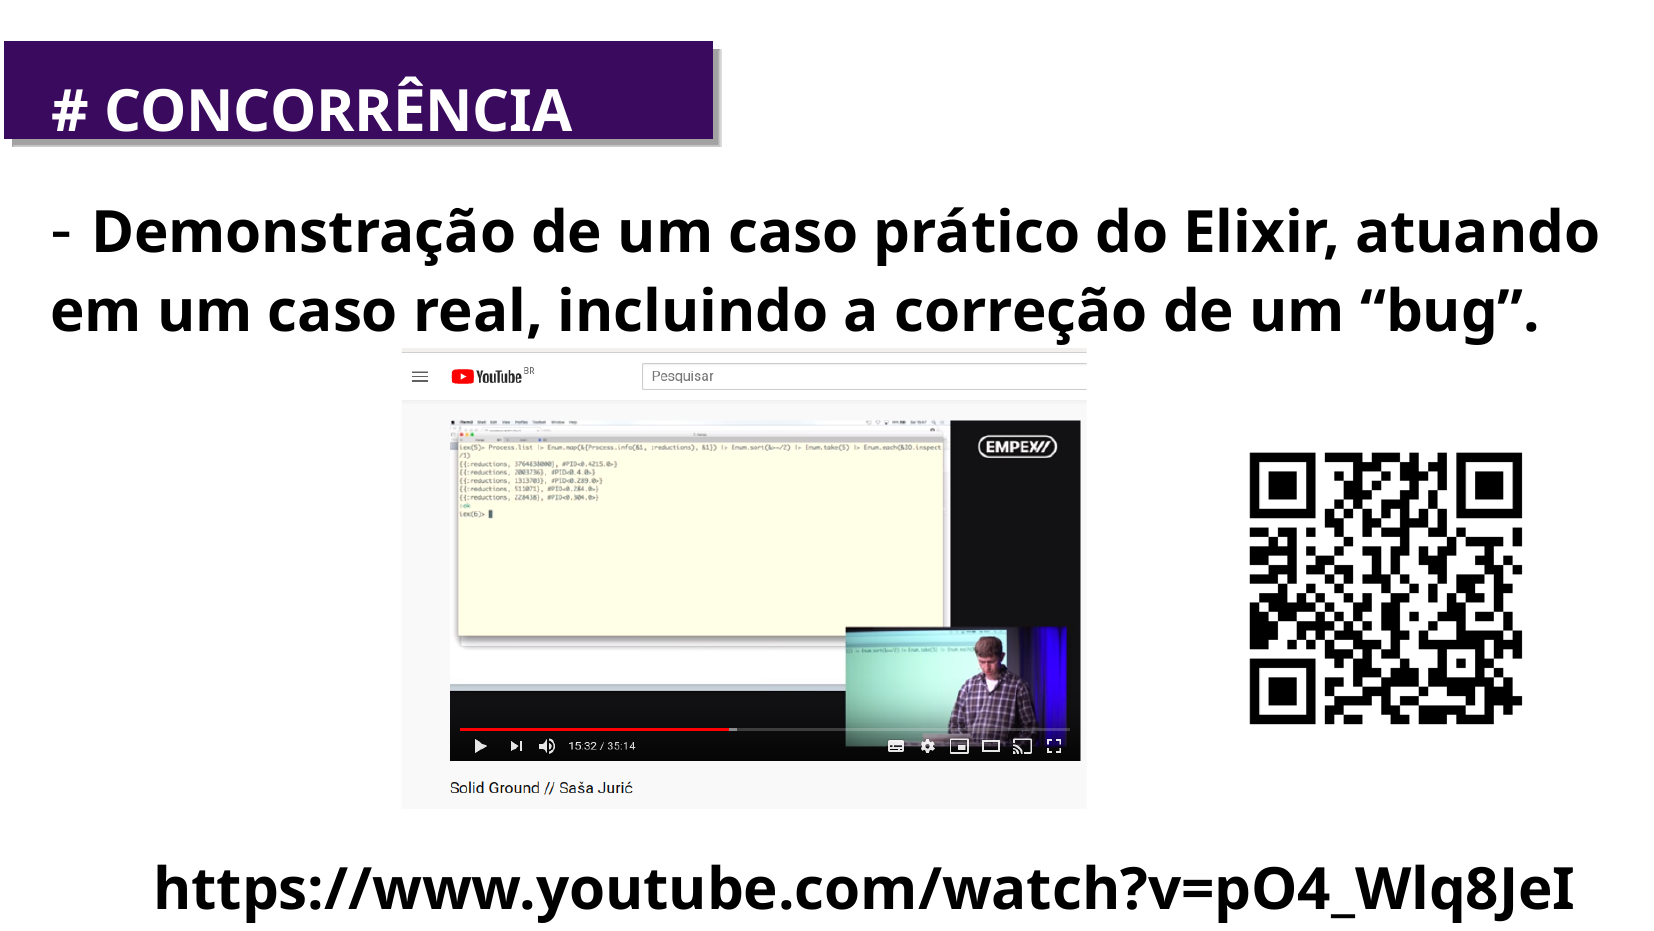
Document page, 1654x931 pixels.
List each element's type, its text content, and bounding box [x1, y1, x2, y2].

text_box https://www.youtube.com/watch?v=pO4_Wlq8JeI [153, 847, 1607, 912]
text_box [4, 41, 713, 139]
picture [401, 348, 1087, 809]
picture [1210, 413, 1562, 764]
text_box # CONCORRÊNCIA [36, 62, 642, 141]
text_box - Demonstração de um caso prático do Elixir, atuando em um caso real, incluindo a correção de um “bug”. [35, 183, 1630, 735]
